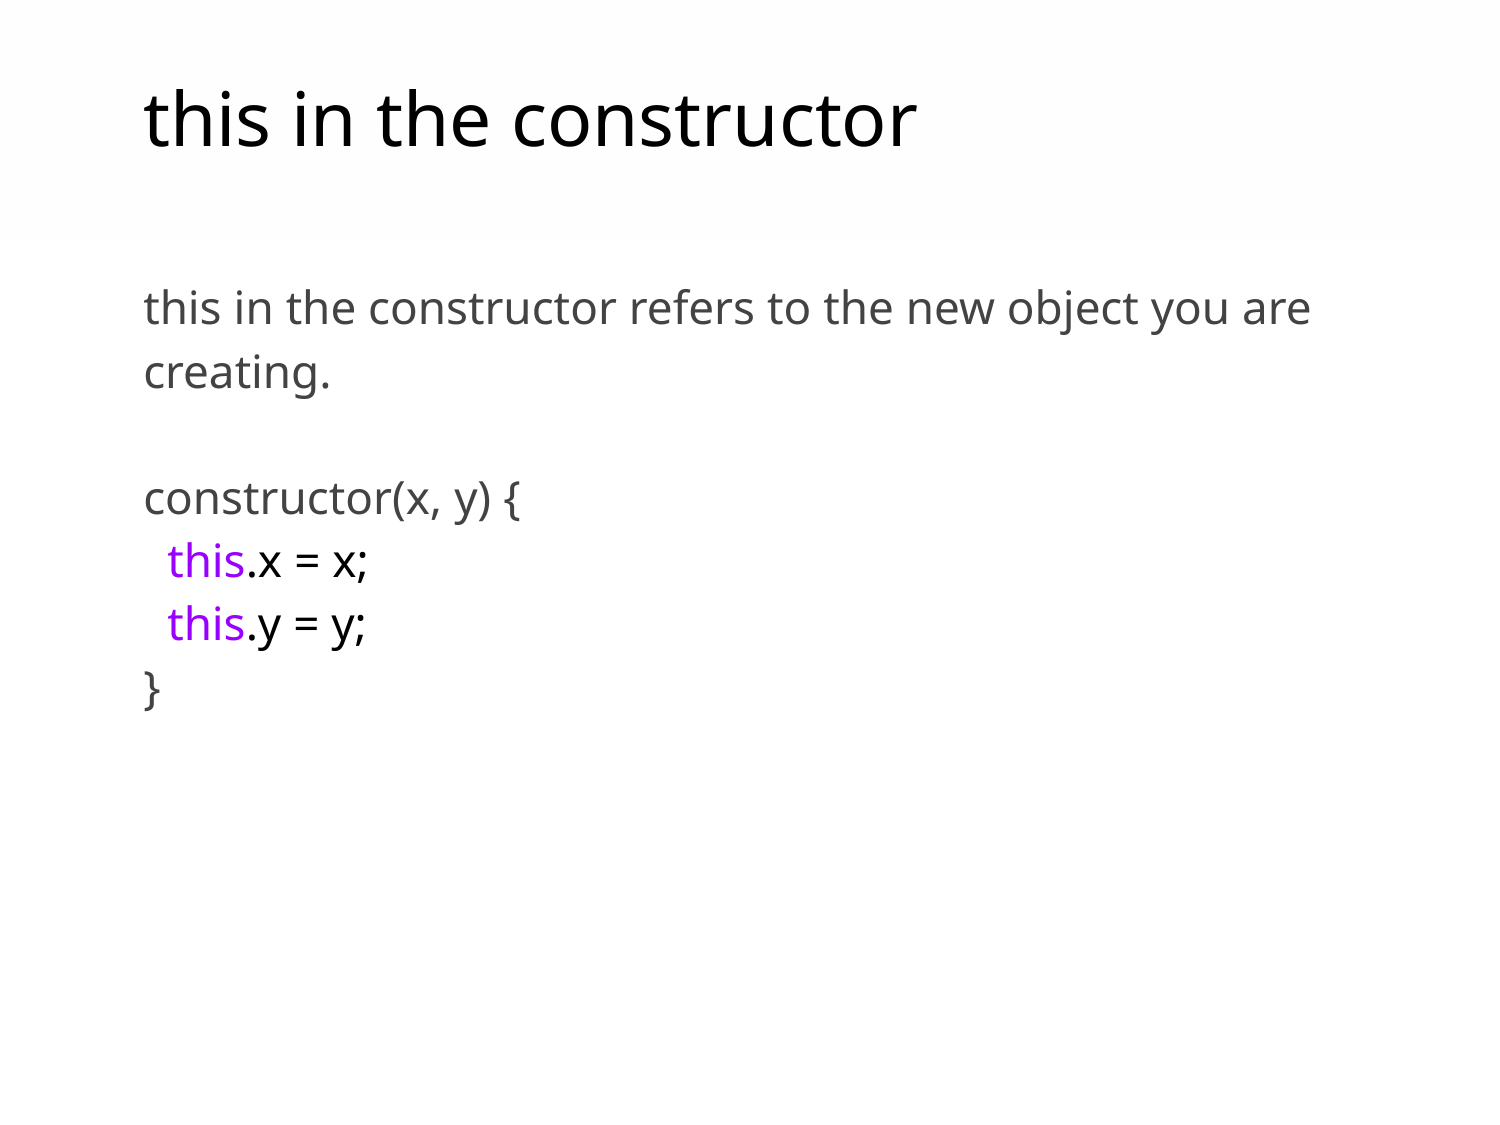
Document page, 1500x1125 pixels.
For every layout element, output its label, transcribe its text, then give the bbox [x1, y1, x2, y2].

list this in the constructor refers to the new object you are creating. constructor(x, y) { this.x = x; this.y = y; } [128, 255, 1372, 1004]
title this in the constructor [128, 56, 1372, 183]
